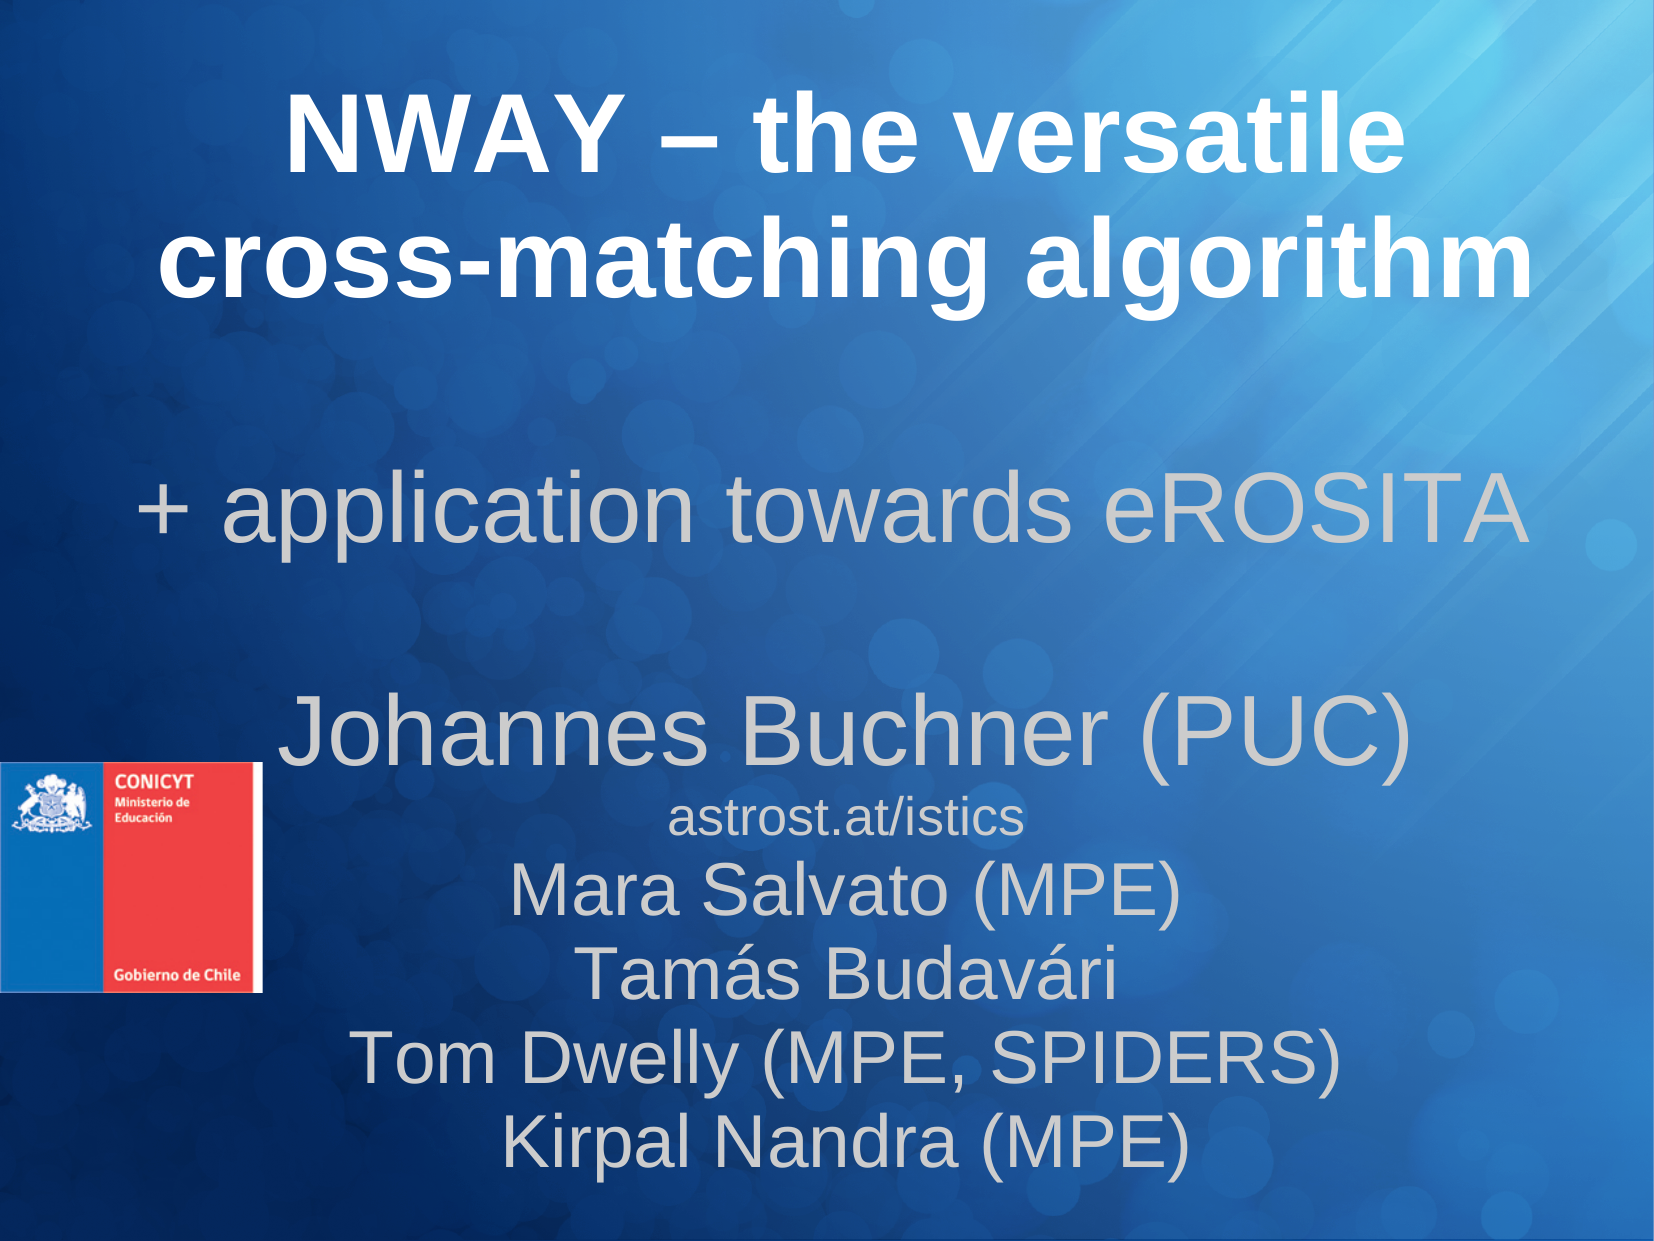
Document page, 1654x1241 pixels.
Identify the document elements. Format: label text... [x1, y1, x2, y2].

subtitle + application towards eROSITA Johannes Buchner (PUC) astrost.at/istics Mara Salvato (MPE) Tamás Budavári Tom Dwelly (MPE, SPIDERS) Kirpal Nandra (MPE) [118, 358, 1576, 1241]
picture [0, 0, 1654, 1241]
title NWAY – the versatile cross-matching algorithm [118, 35, 1576, 358]
